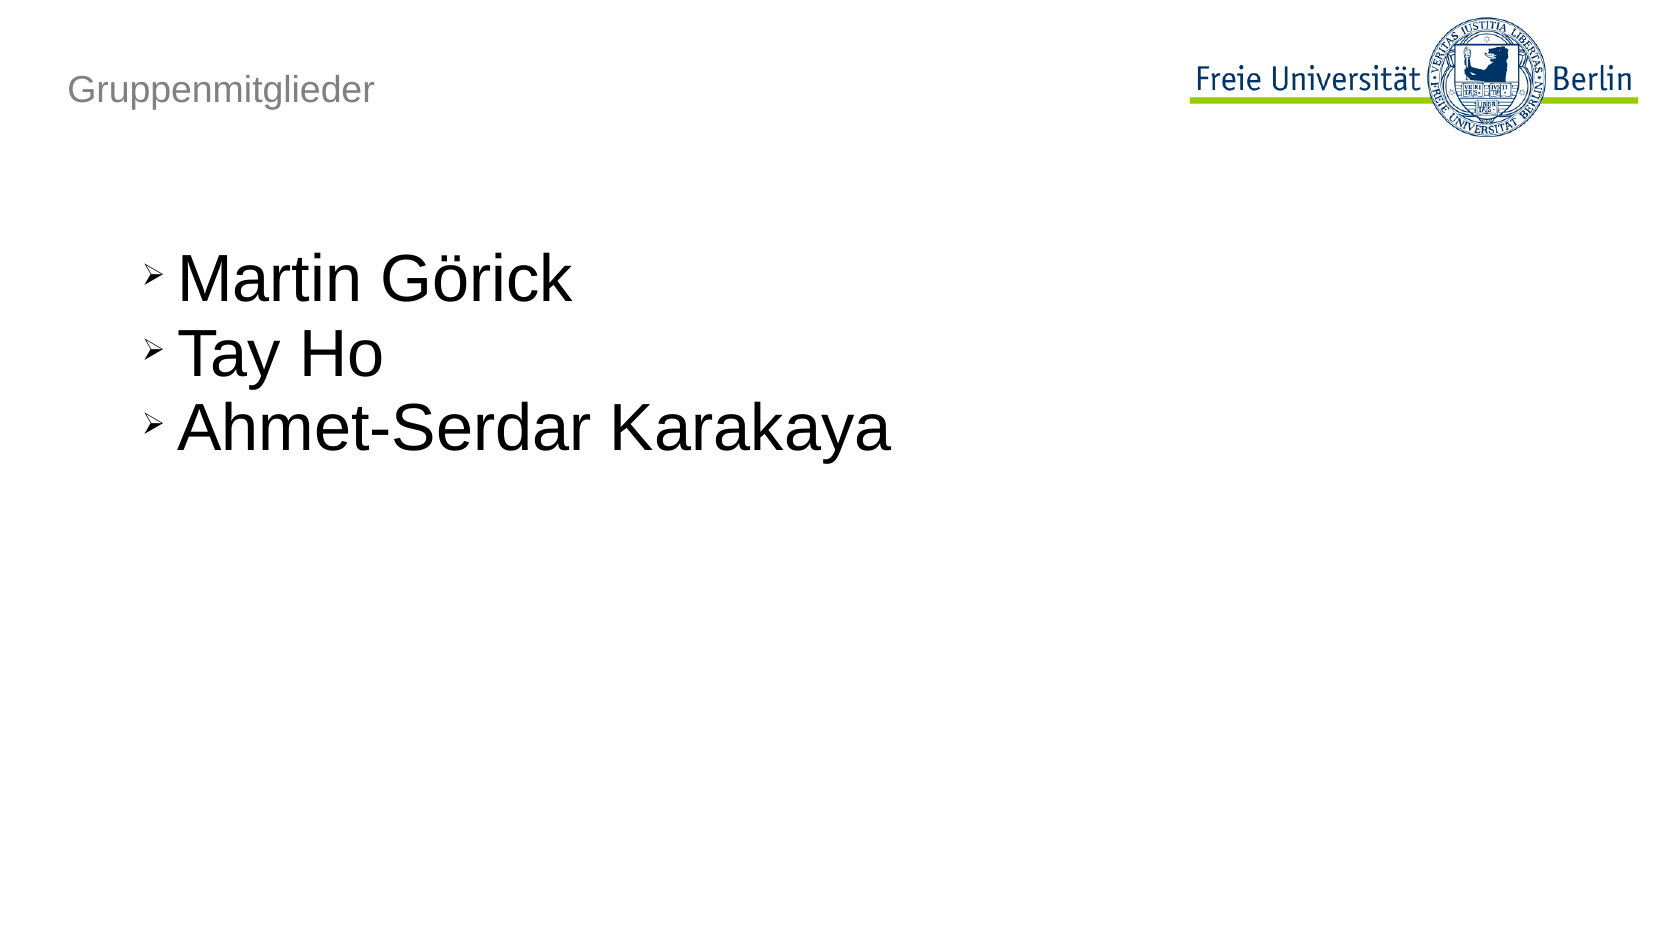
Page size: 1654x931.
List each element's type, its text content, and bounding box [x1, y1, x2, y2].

picture [1185, 11, 1642, 142]
text_box Gruppenmitglieder [52, 61, 390, 119]
text_box Martin Görick Tay Ho Ahmet-Serdar Karakaya [127, 233, 910, 548]
